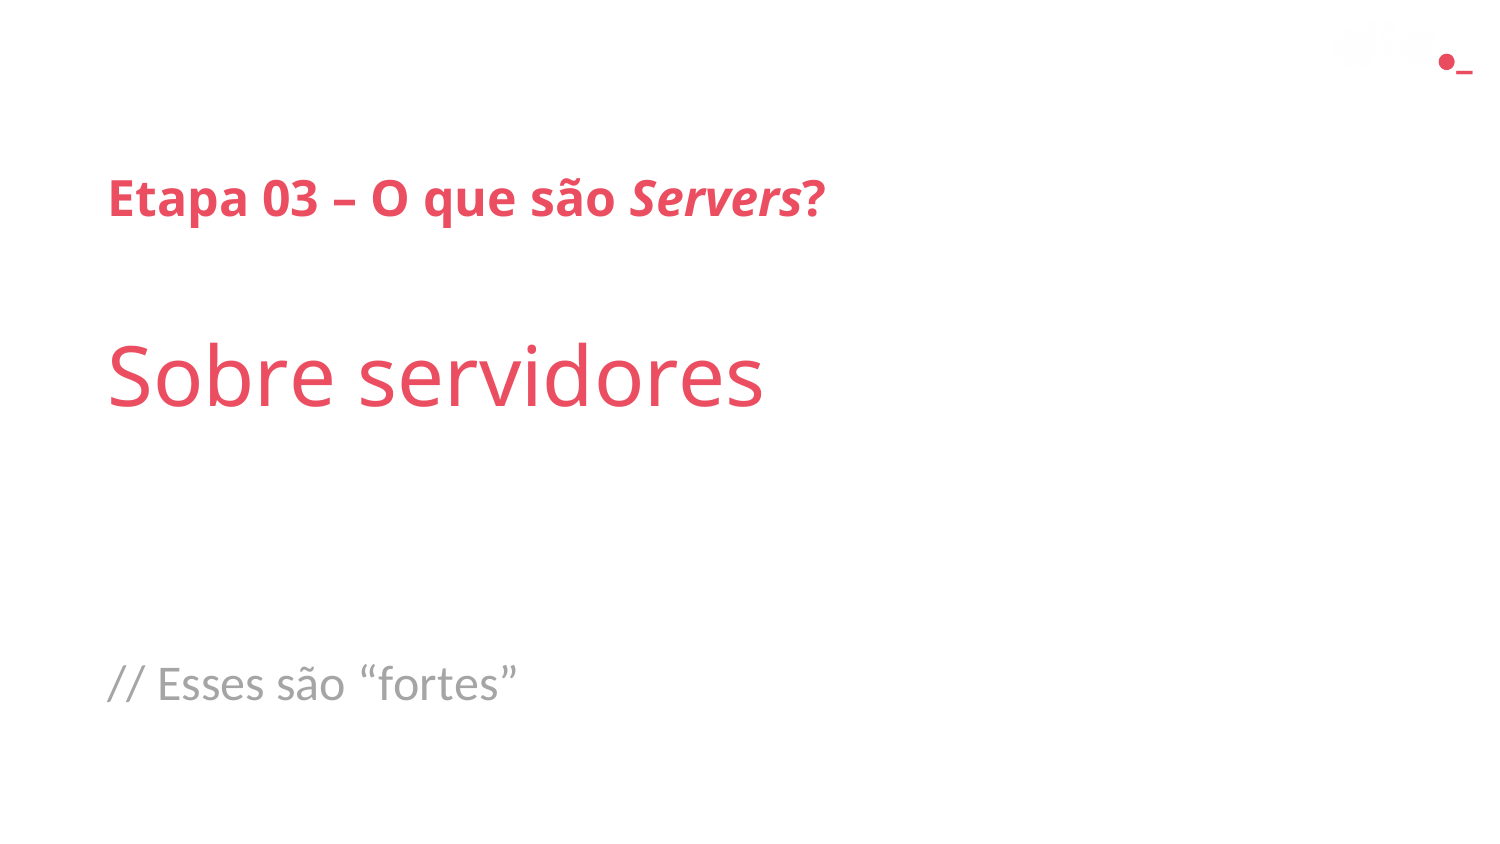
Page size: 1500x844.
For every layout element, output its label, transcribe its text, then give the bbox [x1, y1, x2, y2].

text_box Sobre servidores [92, 292, 1309, 558]
picture [1333, 19, 1473, 75]
text_box // Esses são “fortes” [92, 635, 1309, 701]
text_box Etapa 03 – O que são Servers? [92, 142, 1309, 223]
